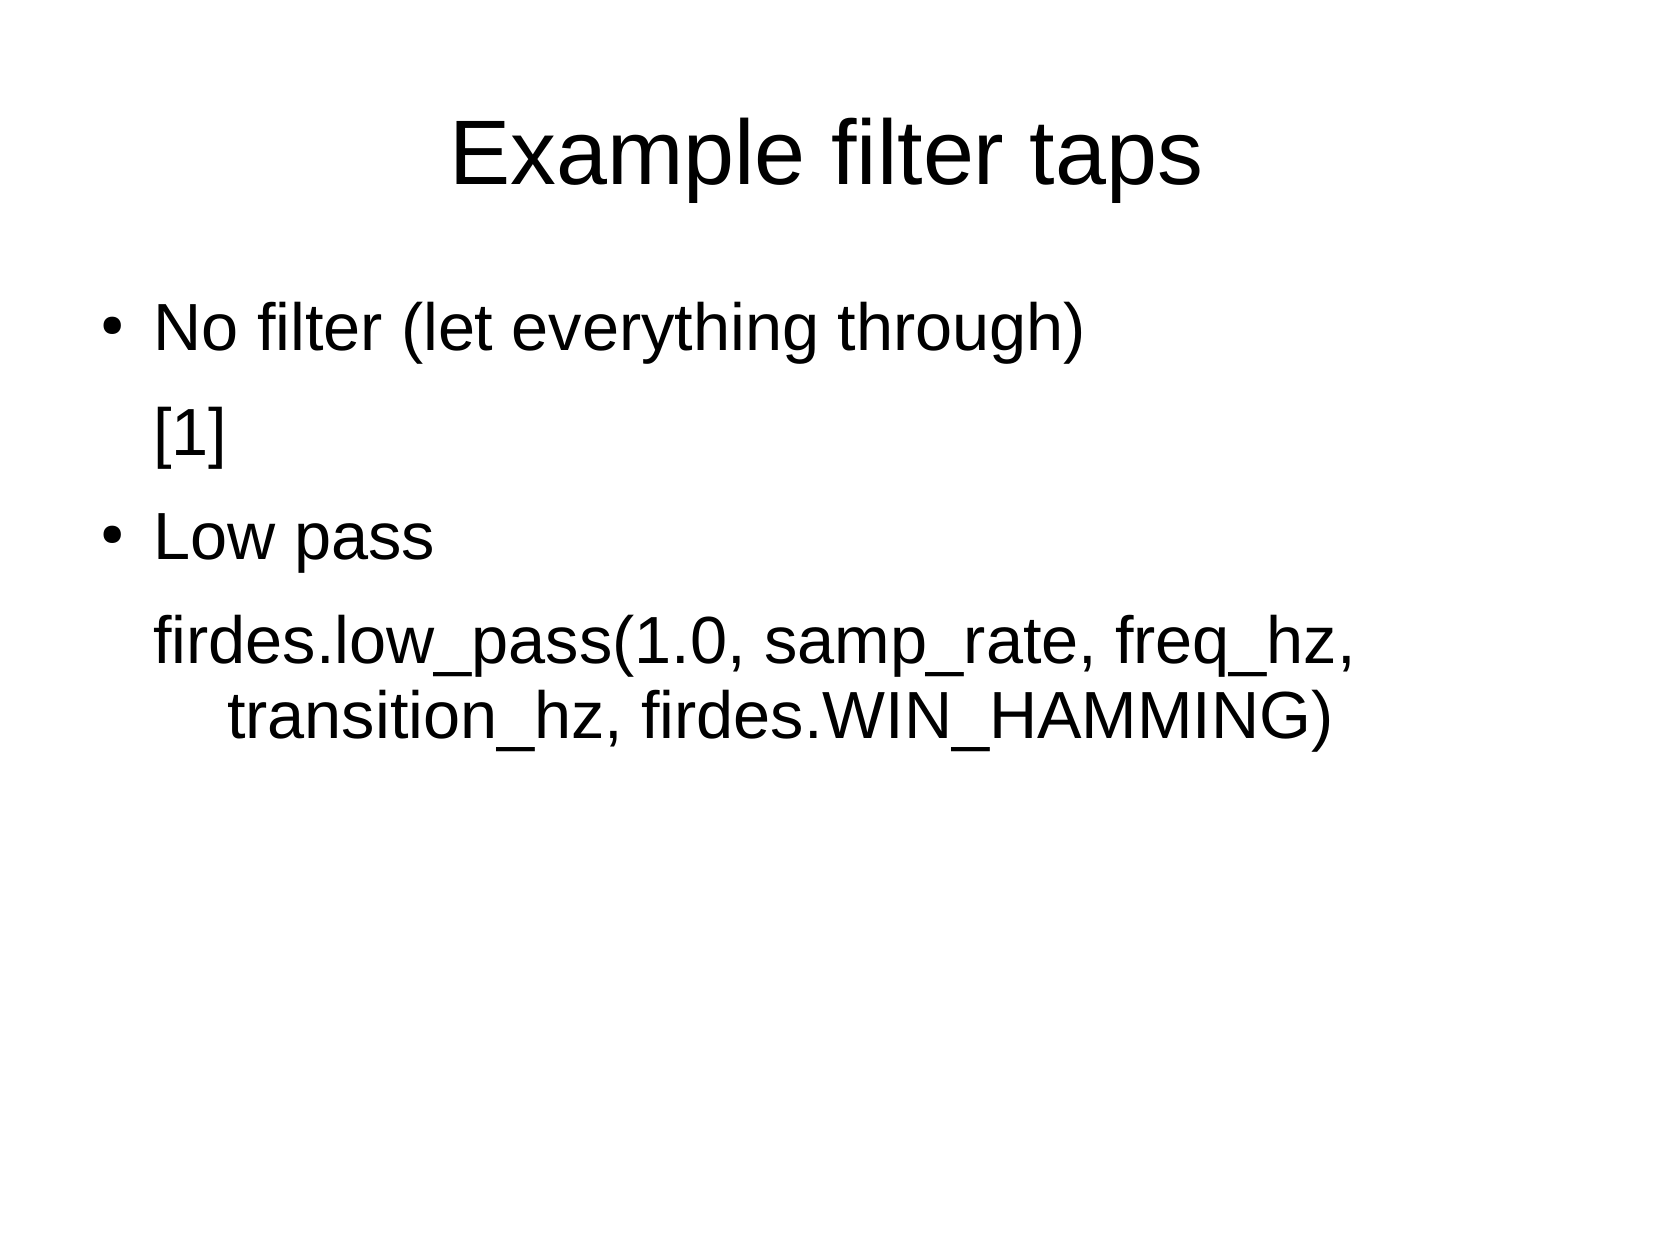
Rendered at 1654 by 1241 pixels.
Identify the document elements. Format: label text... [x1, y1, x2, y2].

title Example filter taps [82, 49, 1571, 257]
list No filter (let everything through) [1] Low pass firdes.low_pass(1.0, samp_rate, freq_hz, transition_hz, firdes.WIN_HAMMING) [82, 290, 1571, 1010]
